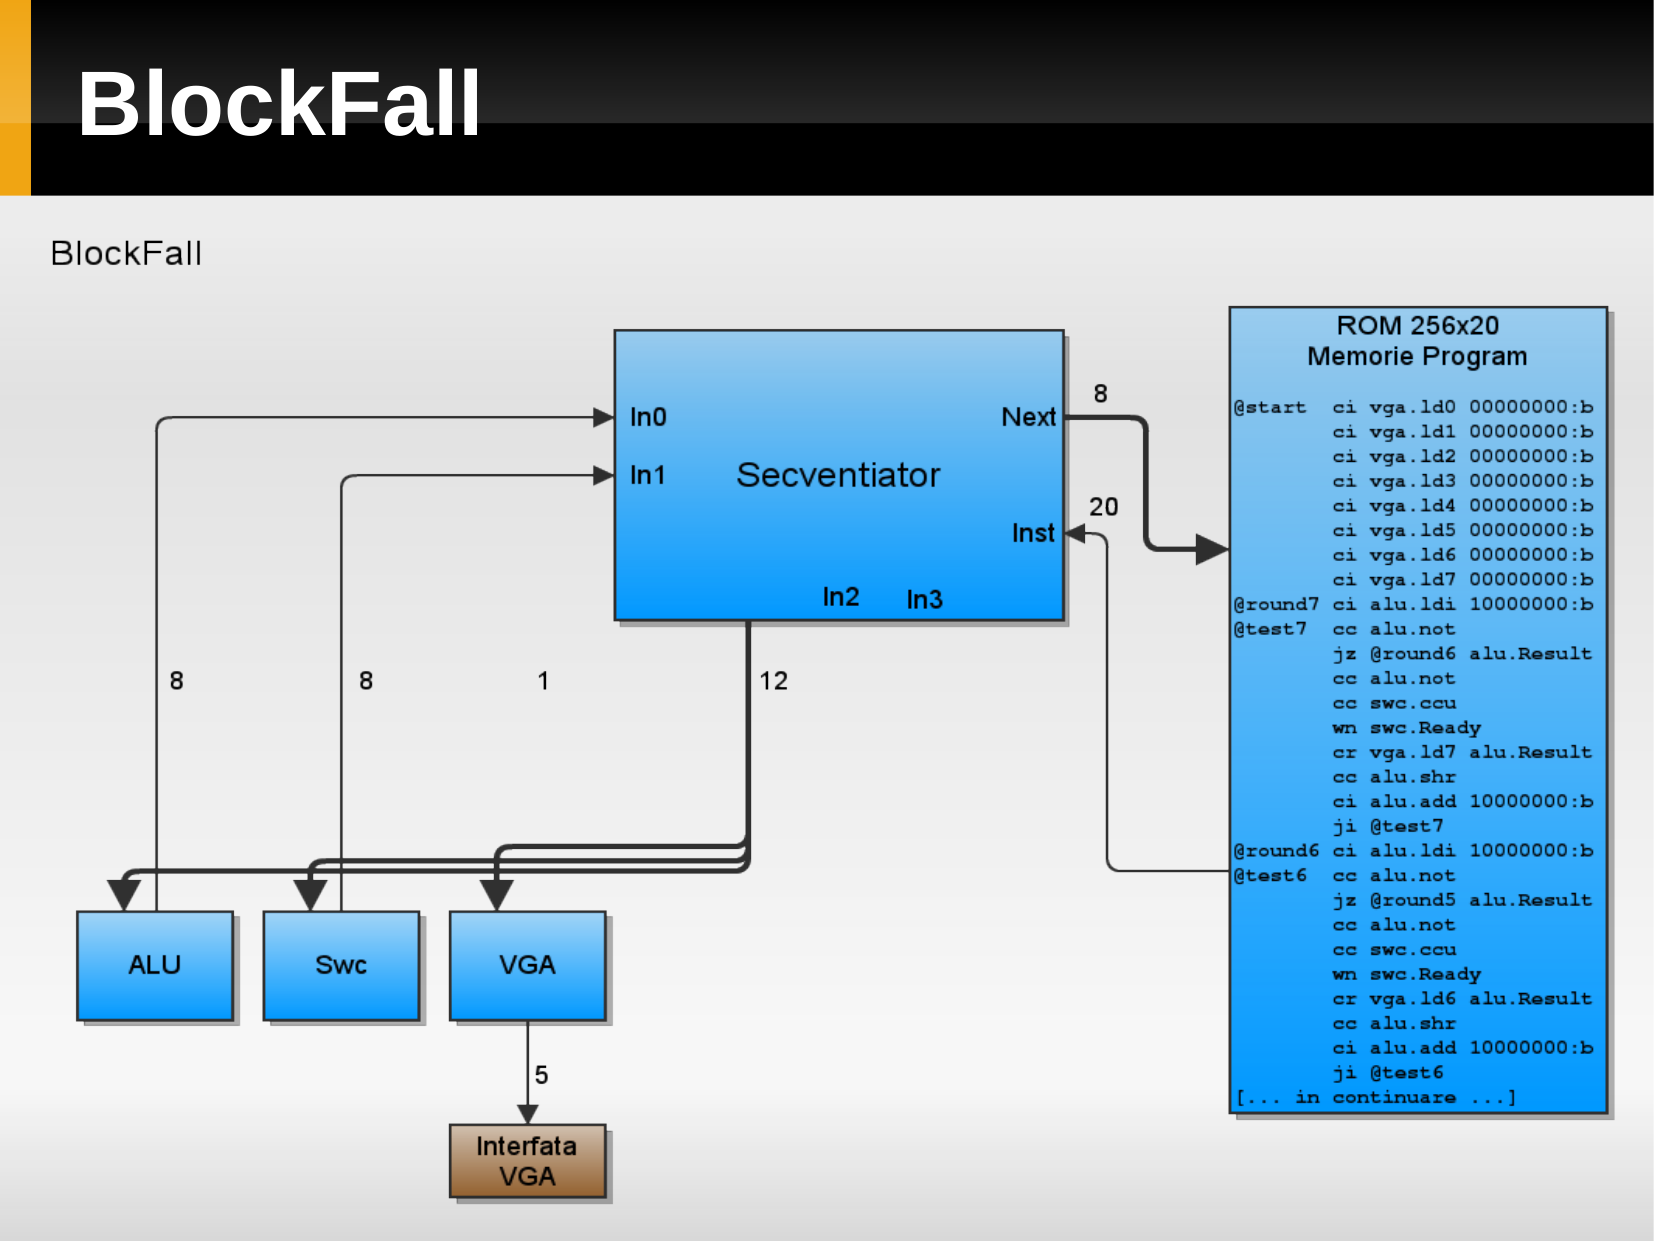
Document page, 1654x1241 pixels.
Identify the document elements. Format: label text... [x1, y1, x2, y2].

picture [0, 0, 1654, 1241]
title BlockFall [76, 7, 1565, 187]
